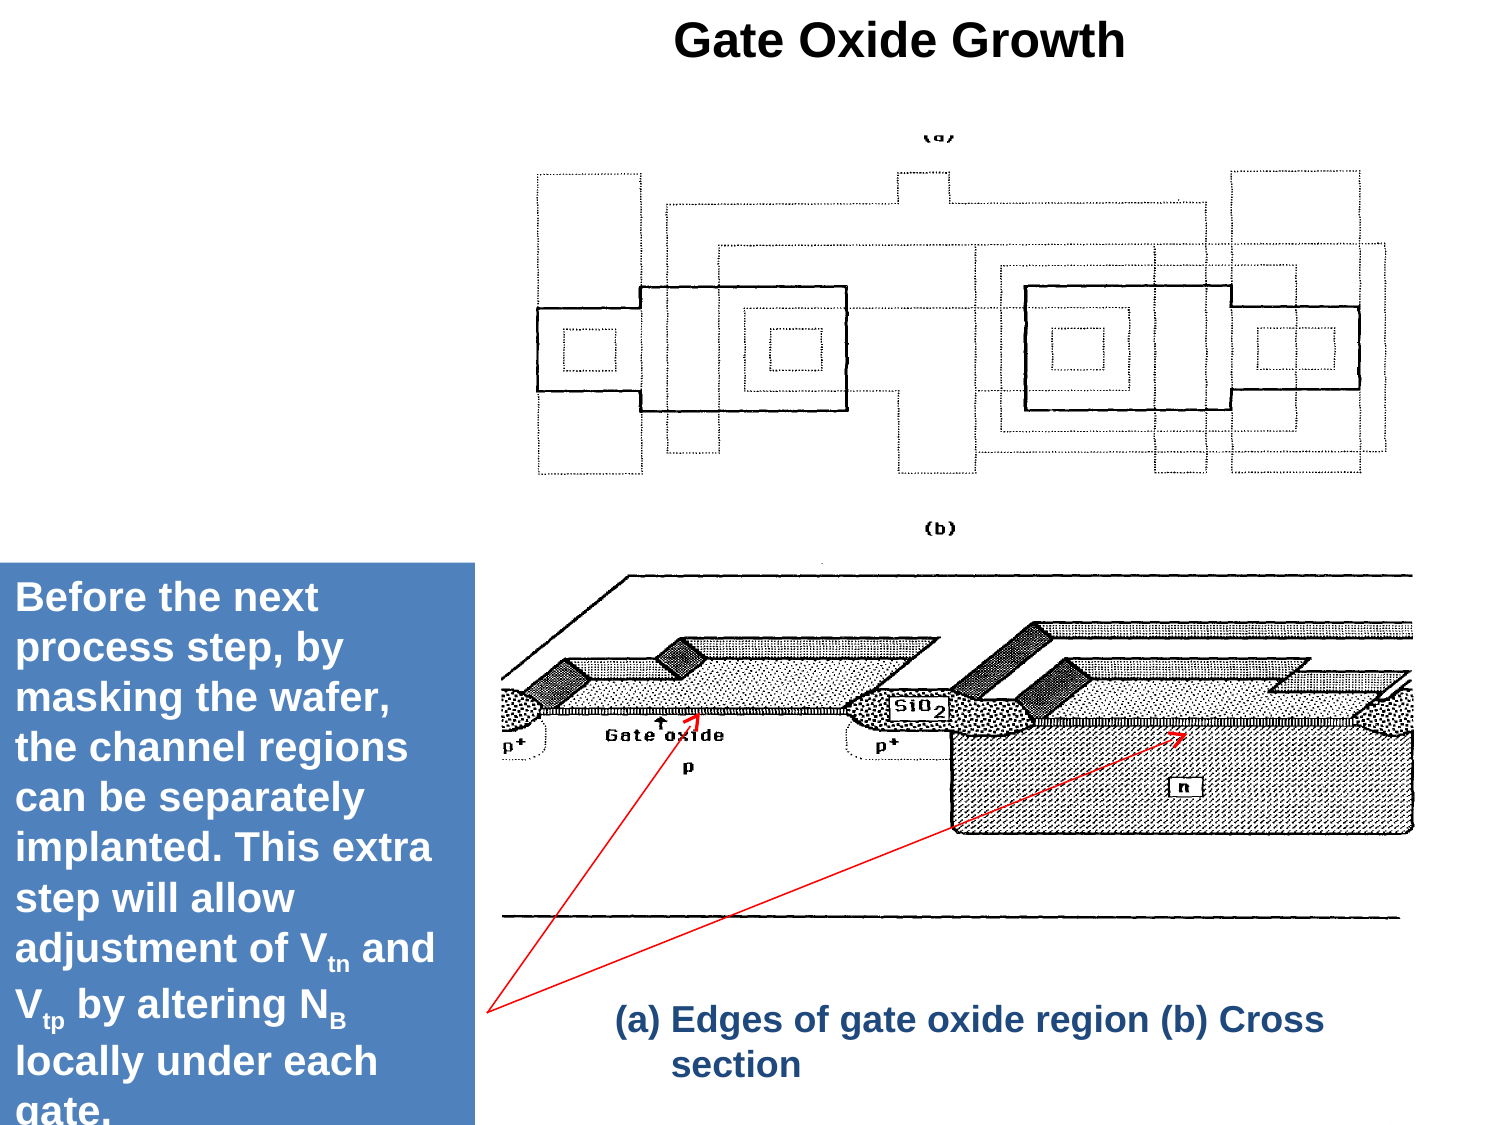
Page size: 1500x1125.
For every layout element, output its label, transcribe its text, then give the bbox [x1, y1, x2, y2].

text_box Gate Oxide Growth [512, 0, 1288, 136]
picture [437, 87, 1488, 1125]
text_box Edges of gate oxide region (b) Cross section [599, 987, 1388, 1125]
text_box Before the next process step, by masking the wafer, the channel regions can be separately implanted. This extra step will allow adjustment of Vtn and Vtp by altering NB locally under each gate. [0, 562, 475, 1125]
